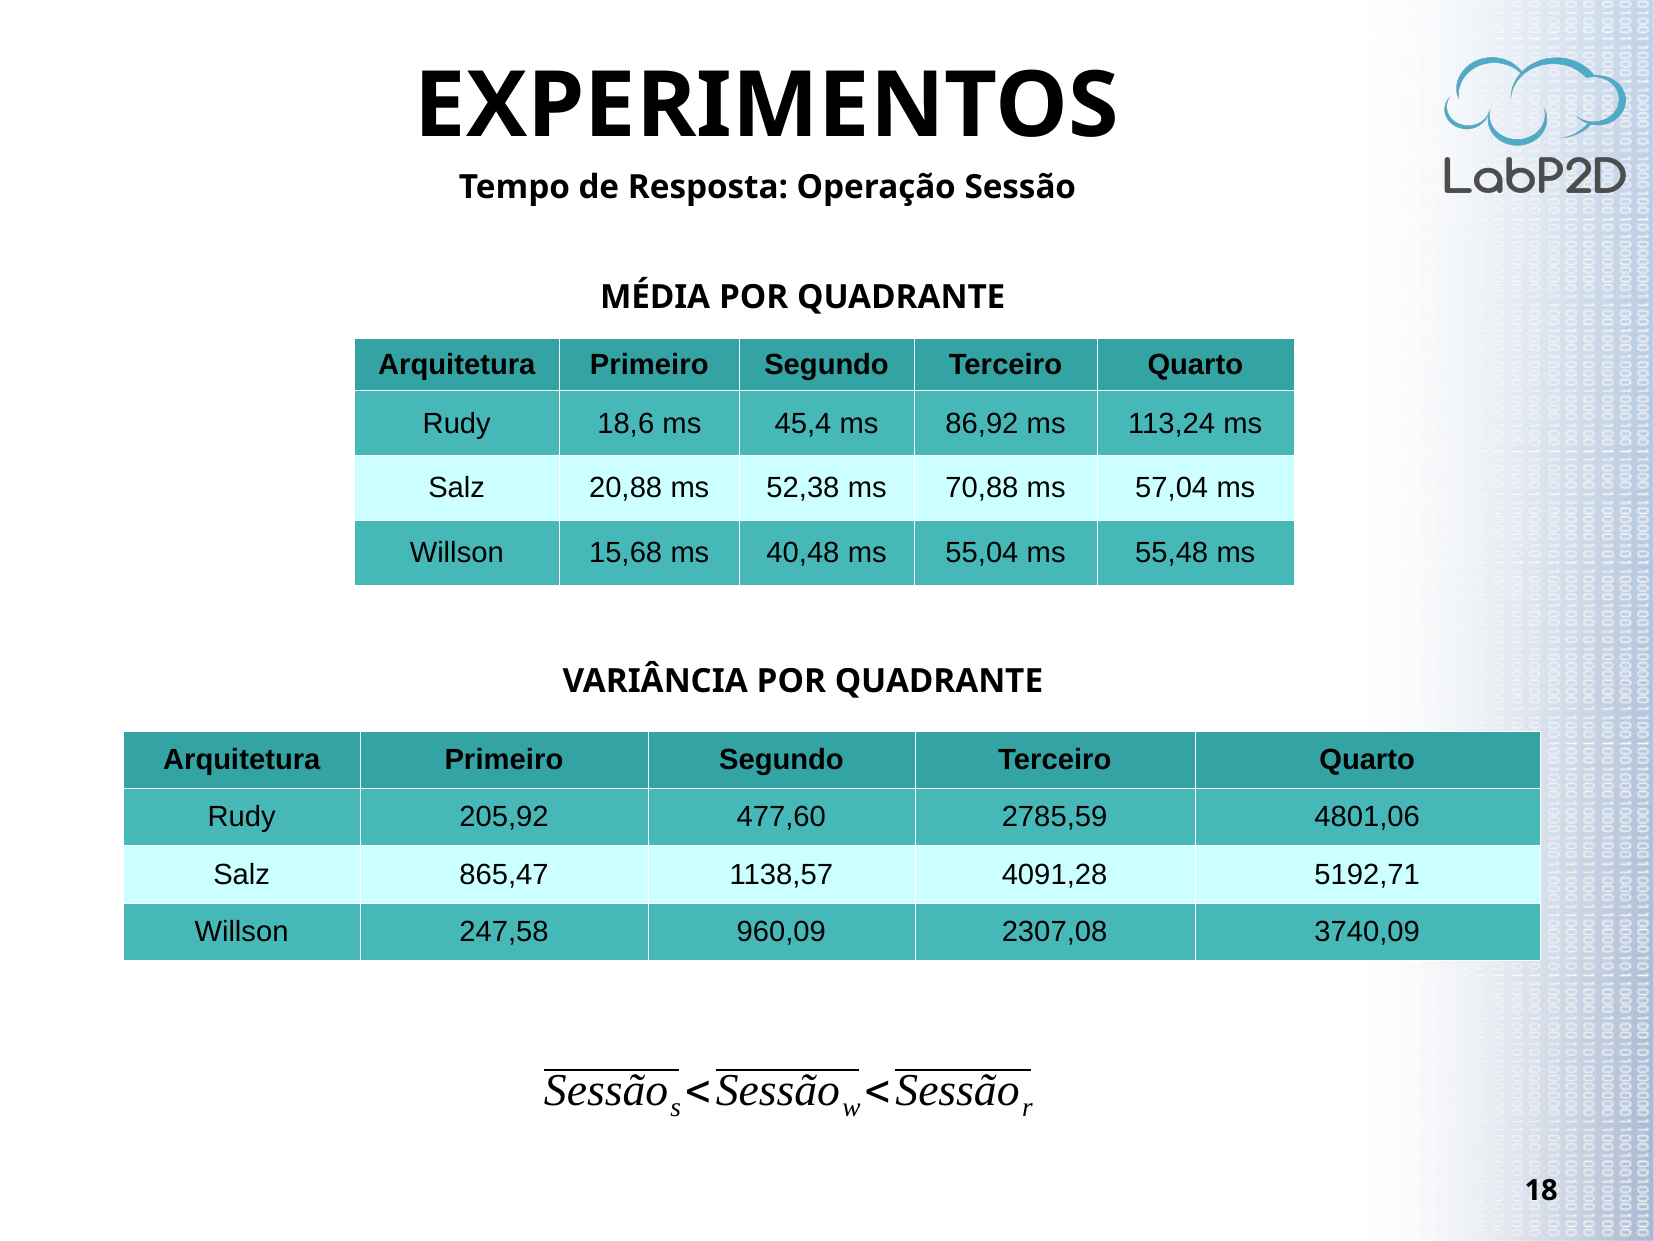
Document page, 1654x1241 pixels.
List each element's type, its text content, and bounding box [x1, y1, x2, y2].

table_header Segundo [740, 339, 914, 390]
table_cell 70,88 ms [915, 456, 1097, 520]
title EXPERIMENTOS Tempo de Resposta: Operação Sessão [82, 19, 1453, 227]
table_header Quarto [1196, 732, 1540, 788]
picture [1360, 1, 1654, 1240]
table_cell Rudy [355, 391, 559, 455]
table_cell 2307,08 [916, 904, 1195, 960]
chart [536, 1064, 1040, 1123]
table_cell 477,60 [649, 789, 915, 845]
table_cell Salz [355, 456, 559, 520]
table_cell 4801,06 [1196, 789, 1540, 845]
text_box MÉDIA POR QUADRANTE [401, 265, 1205, 319]
table_cell 113,24 ms [1098, 391, 1294, 455]
table_cell 55,48 ms [1098, 521, 1294, 585]
table_cell Willson [124, 904, 360, 960]
table_cell Salz [124, 846, 360, 903]
table_header Terceiro [915, 339, 1097, 390]
table_cell 2785,59 [916, 789, 1195, 845]
table_cell Willson [355, 521, 559, 585]
table_cell 205,92 [361, 789, 648, 845]
table_header Arquitetura [124, 732, 360, 788]
table_cell 86,92 ms [915, 391, 1097, 455]
table_cell 4091,28 [916, 846, 1195, 903]
table_header Arquitetura [355, 339, 559, 390]
table_header Quarto [1098, 339, 1294, 390]
table_cell 20,88 ms [560, 456, 739, 520]
table_cell 57,04 ms [1098, 456, 1294, 520]
table_header Primeiro [361, 732, 648, 788]
table_cell 1138,57 [649, 846, 915, 903]
text_box VARIÂNCIA POR QUADRANTE [401, 649, 1205, 703]
table_cell Rudy [124, 789, 360, 845]
table_cell 5192,71 [1196, 846, 1540, 903]
table_cell 3740,09 [1196, 904, 1540, 960]
table_cell 45,4 ms [740, 391, 914, 455]
table_header Segundo [649, 732, 915, 788]
table_cell 960,09 [649, 904, 915, 960]
table_cell 52,38 ms [740, 456, 914, 520]
table_cell 18,6 ms [560, 391, 739, 455]
table_cell 247,58 [361, 904, 648, 960]
table_header Primeiro [560, 339, 739, 390]
table_header Terceiro [916, 732, 1195, 788]
table_cell 15,68 ms [560, 521, 739, 585]
table_cell 40,48 ms [740, 521, 914, 585]
table_cell 55,04 ms [915, 521, 1097, 585]
table_cell 865,47 [361, 846, 648, 903]
